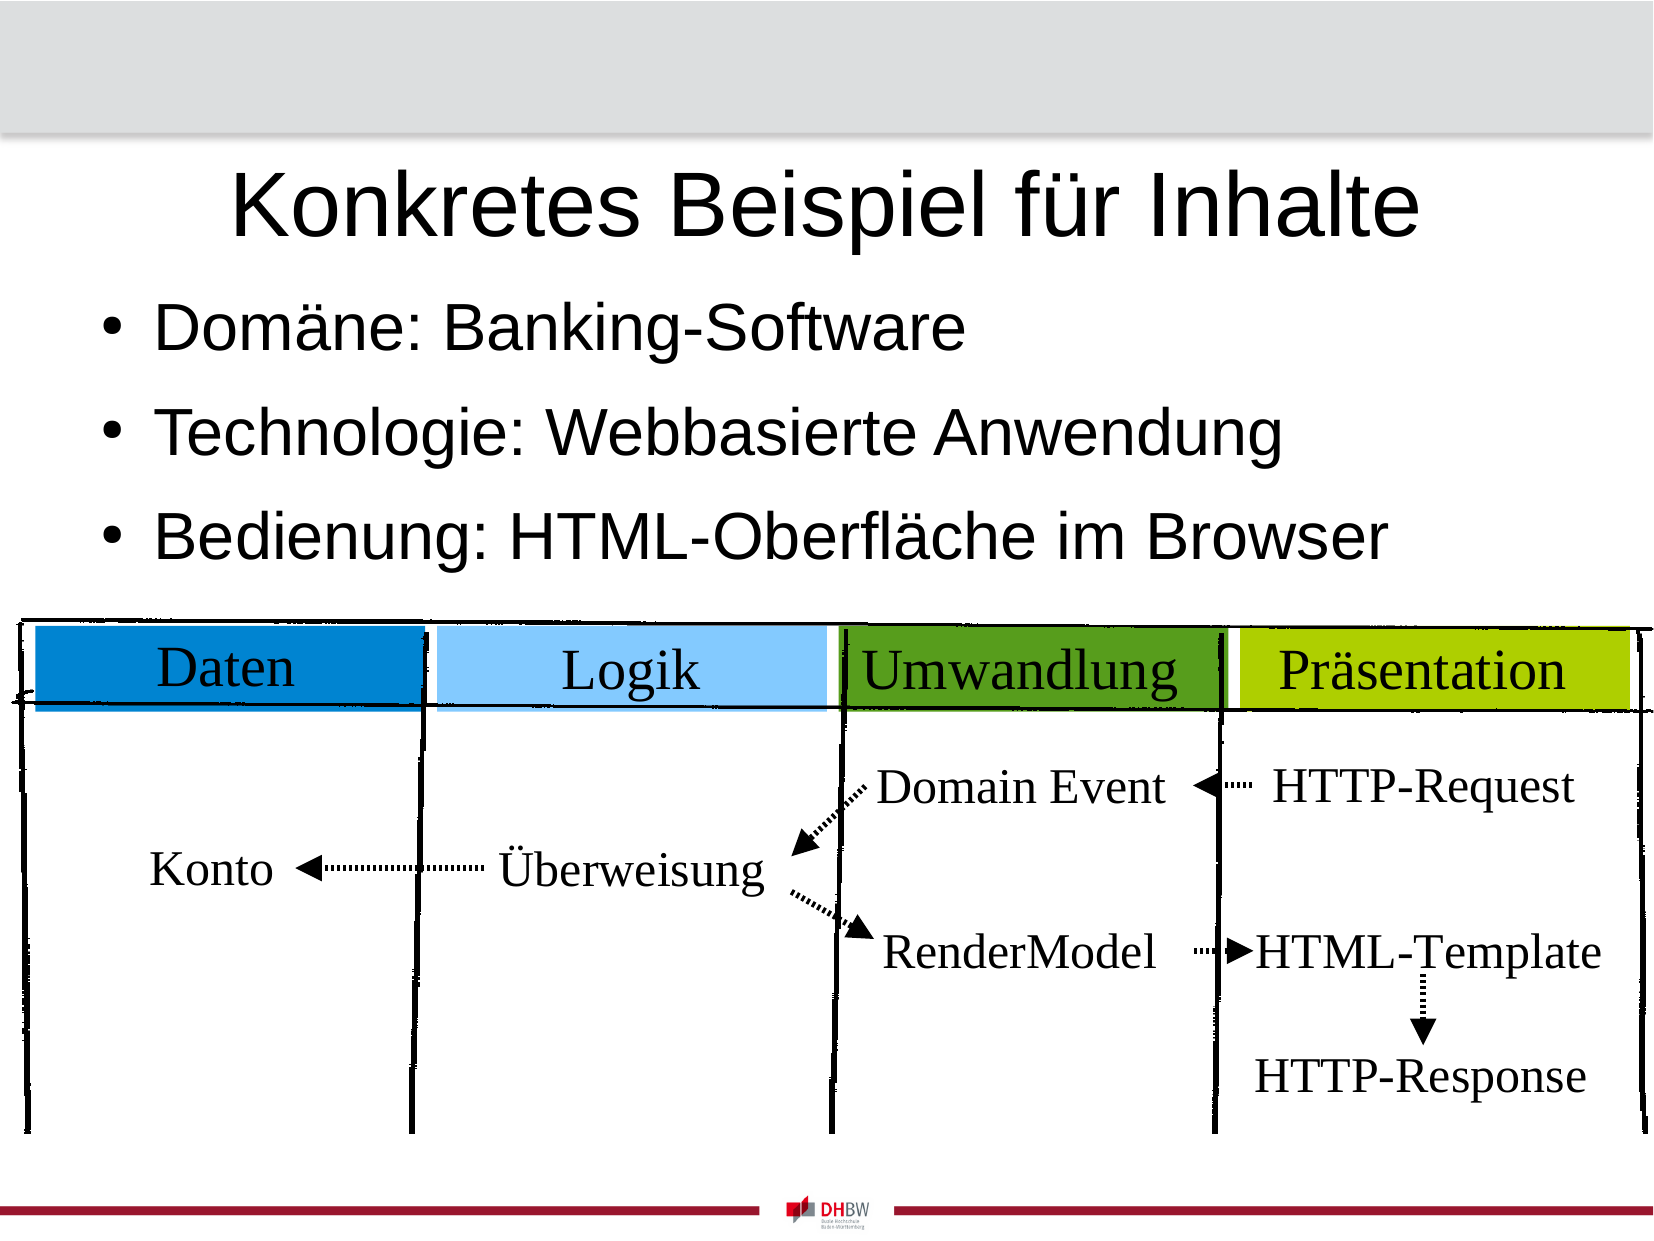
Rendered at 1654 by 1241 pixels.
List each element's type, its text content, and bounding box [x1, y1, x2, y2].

picture [0, 1, 1654, 1237]
list Domäne: Banking-Software Technologie: Webbasierte Anwendung Bedienung: HTML-Oberfläche im Browser [82, 290, 1607, 615]
title Konkretes Beispiel für Inhalte [82, 147, 1571, 257]
